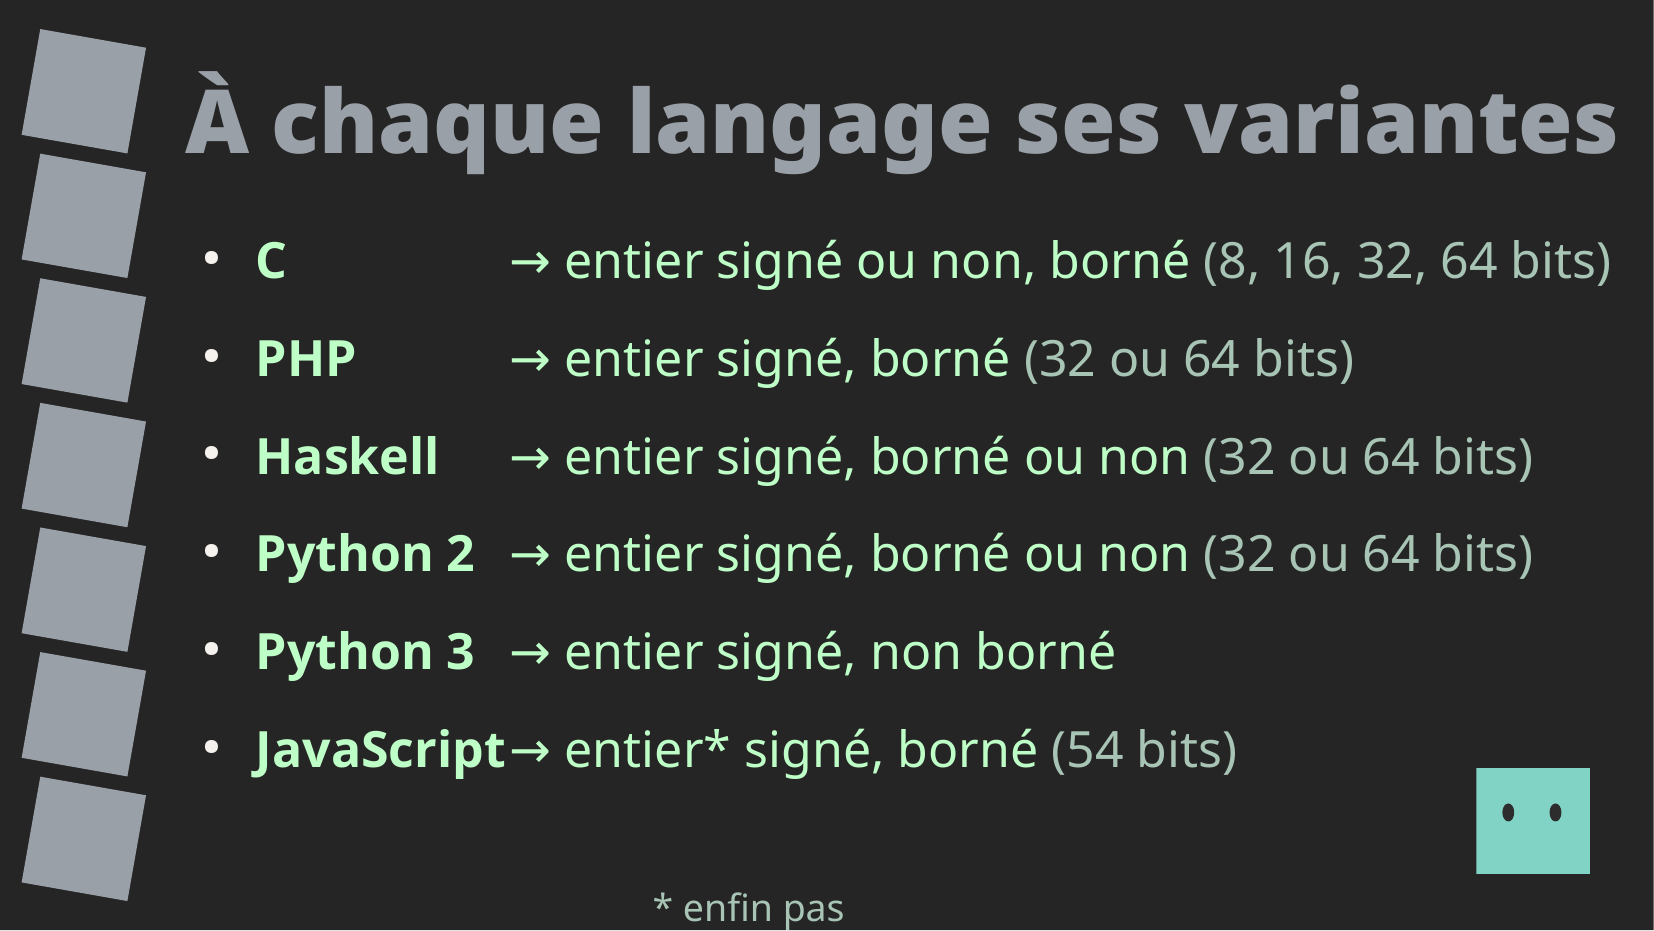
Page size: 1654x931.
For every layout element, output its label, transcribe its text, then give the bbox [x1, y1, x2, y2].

list C → entier signé ou non, borné (8, 16, 32, 64 bits) PHP → entier signé, borné (32 ou 64 bits) Haskell → entier signé, borné ou non (32 ou 64 bits) Python 2 → entier signé, borné ou non (32 ou 64 bits) Python 3 → entier signé, non borné JavaScript → entier* signé, borné (54 bits) [184, 225, 1636, 901]
picture [1476, 767, 1591, 874]
title À chaque langage ses variantes [184, 59, 1654, 154]
text_box * enfin pas vraiment [637, 874, 1016, 931]
